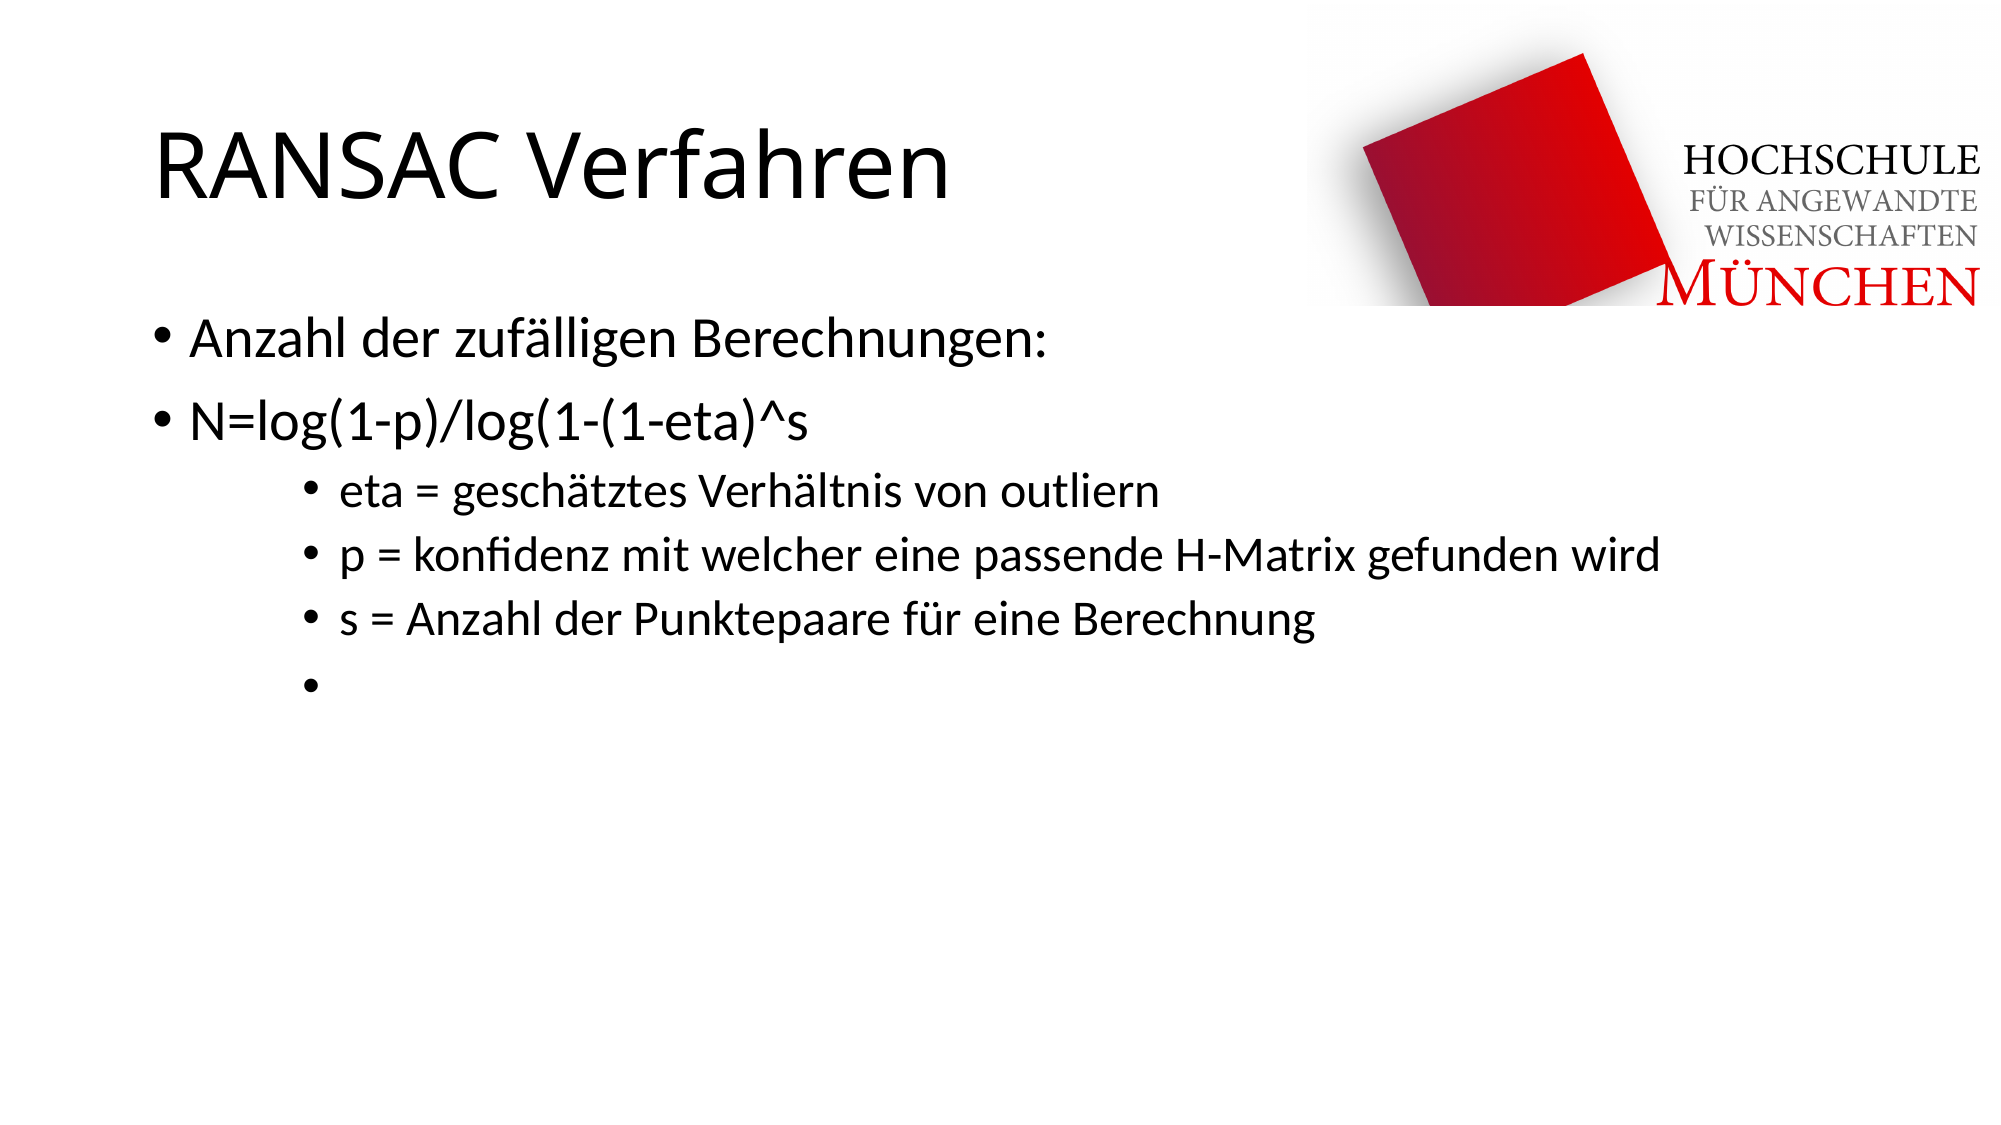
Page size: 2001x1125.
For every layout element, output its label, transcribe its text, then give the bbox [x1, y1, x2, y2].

list Anzahl der zufälligen Berechnungen: N=log(1-p)/log(1-(1-eta)^s eta = geschätztes Verhältnis von outliern p = konfidenz mit welcher eine passende H-Matrix gefunden wird s = Anzahl der Punktepaare für eine Berechnung [137, 299, 1863, 1014]
title RANSAC Verfahren [137, 59, 1863, 278]
